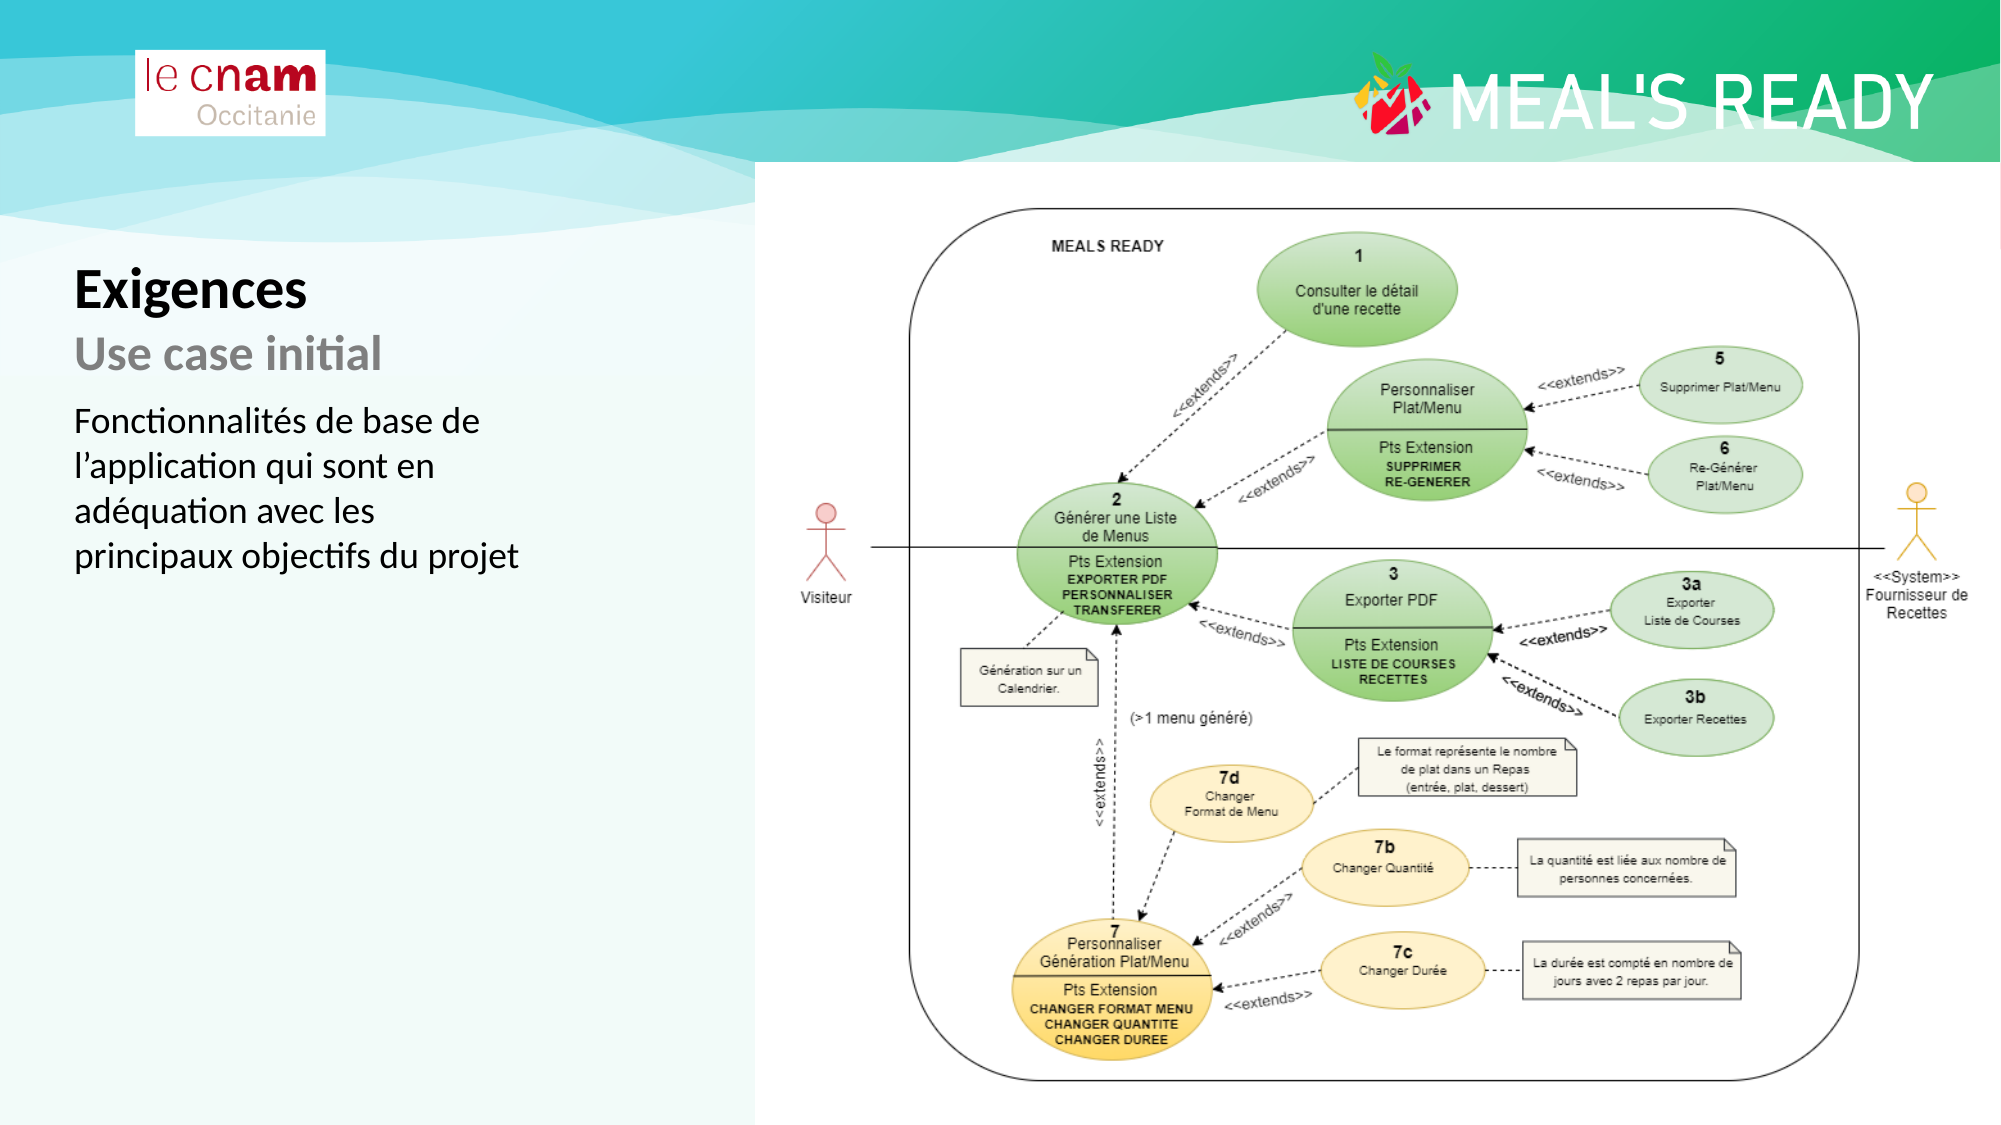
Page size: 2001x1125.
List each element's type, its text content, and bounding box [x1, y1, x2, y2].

text_box Exigences Use case initial [59, 242, 467, 390]
picture [0, 0, 2000, 1125]
text_box Fonctionnalités de base de l’application qui sont en adéquation avec les principaux objectifs du projet [59, 389, 538, 586]
